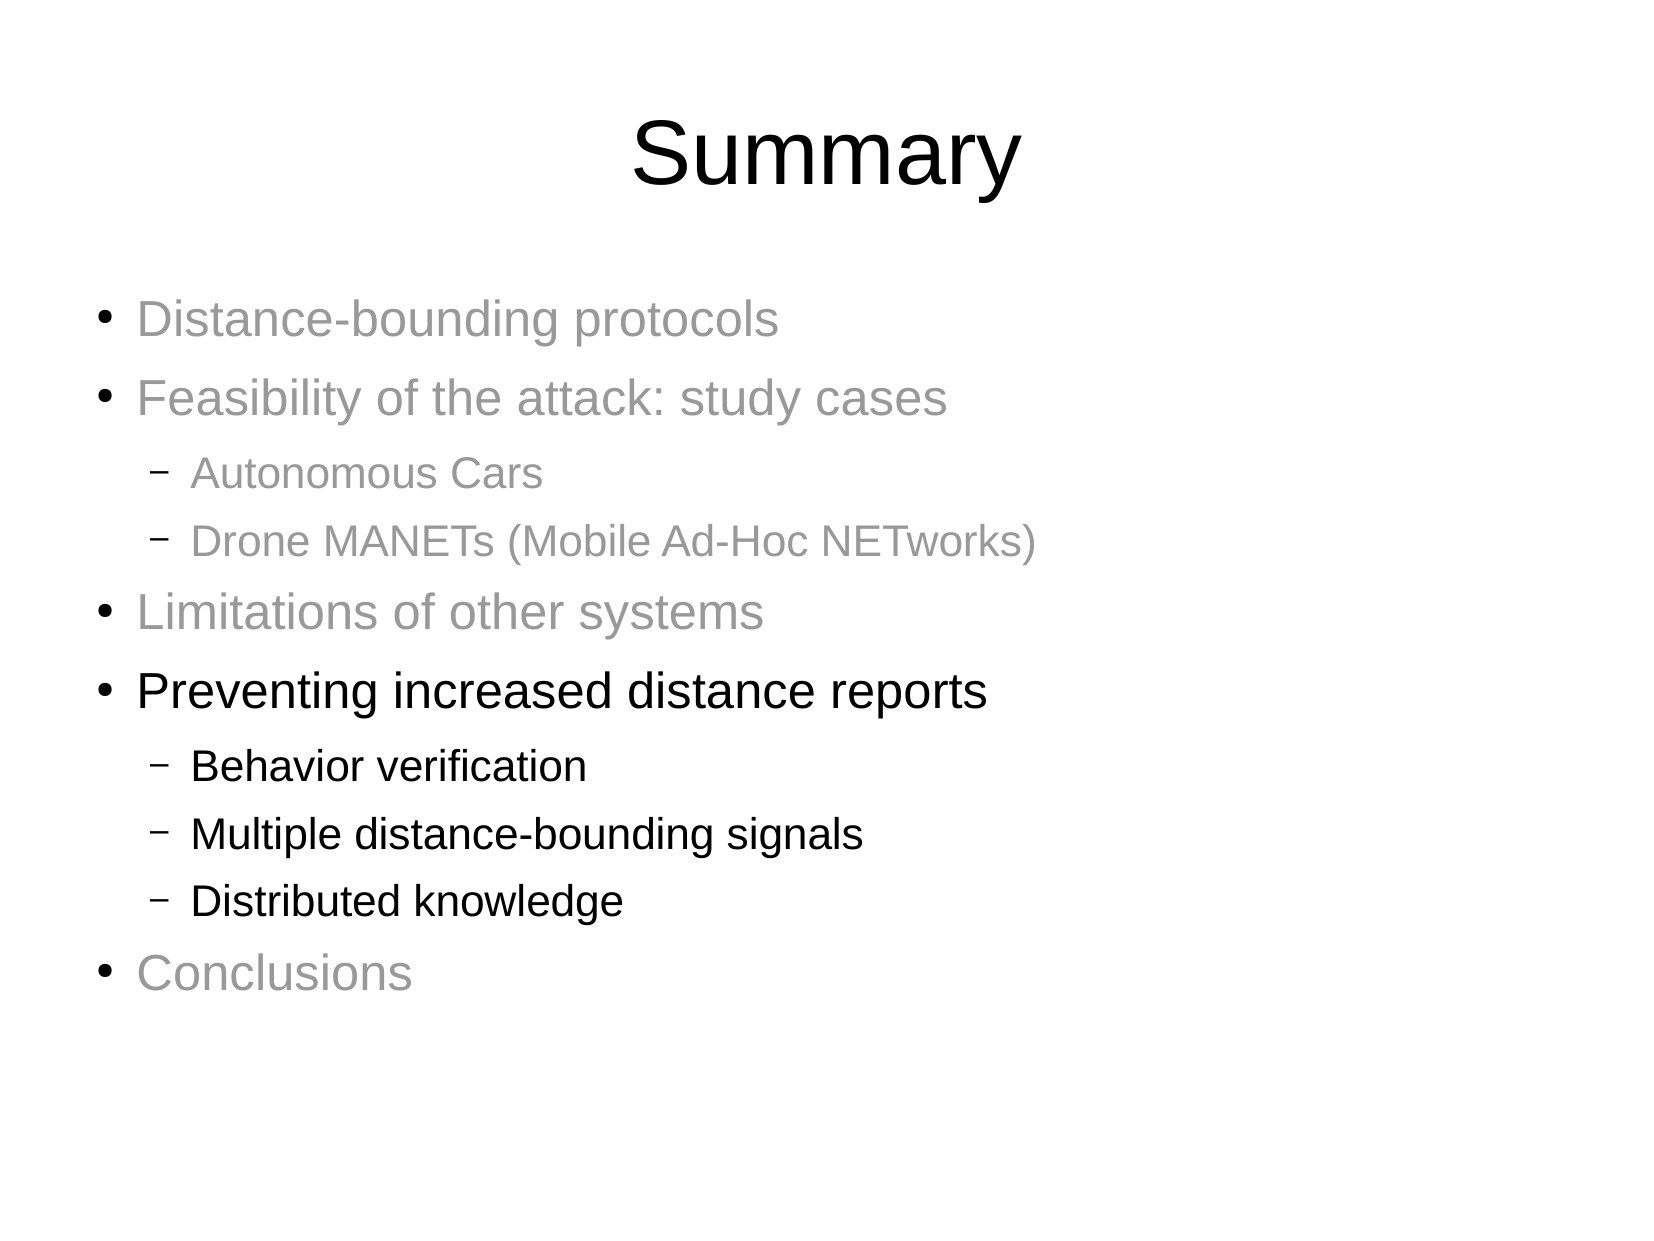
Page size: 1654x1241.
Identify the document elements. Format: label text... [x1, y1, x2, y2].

list Distance-bounding protocols Feasibility of the attack: study cases Autonomous Cars Drone MANETs (Mobile Ad-Hoc NETworks) Limitations of other systems Preventing increased distance reports Behavior verification Multiple distance-bounding signals Distributed knowledge Conclusions [82, 290, 1571, 1010]
title Summary [82, 49, 1571, 257]
